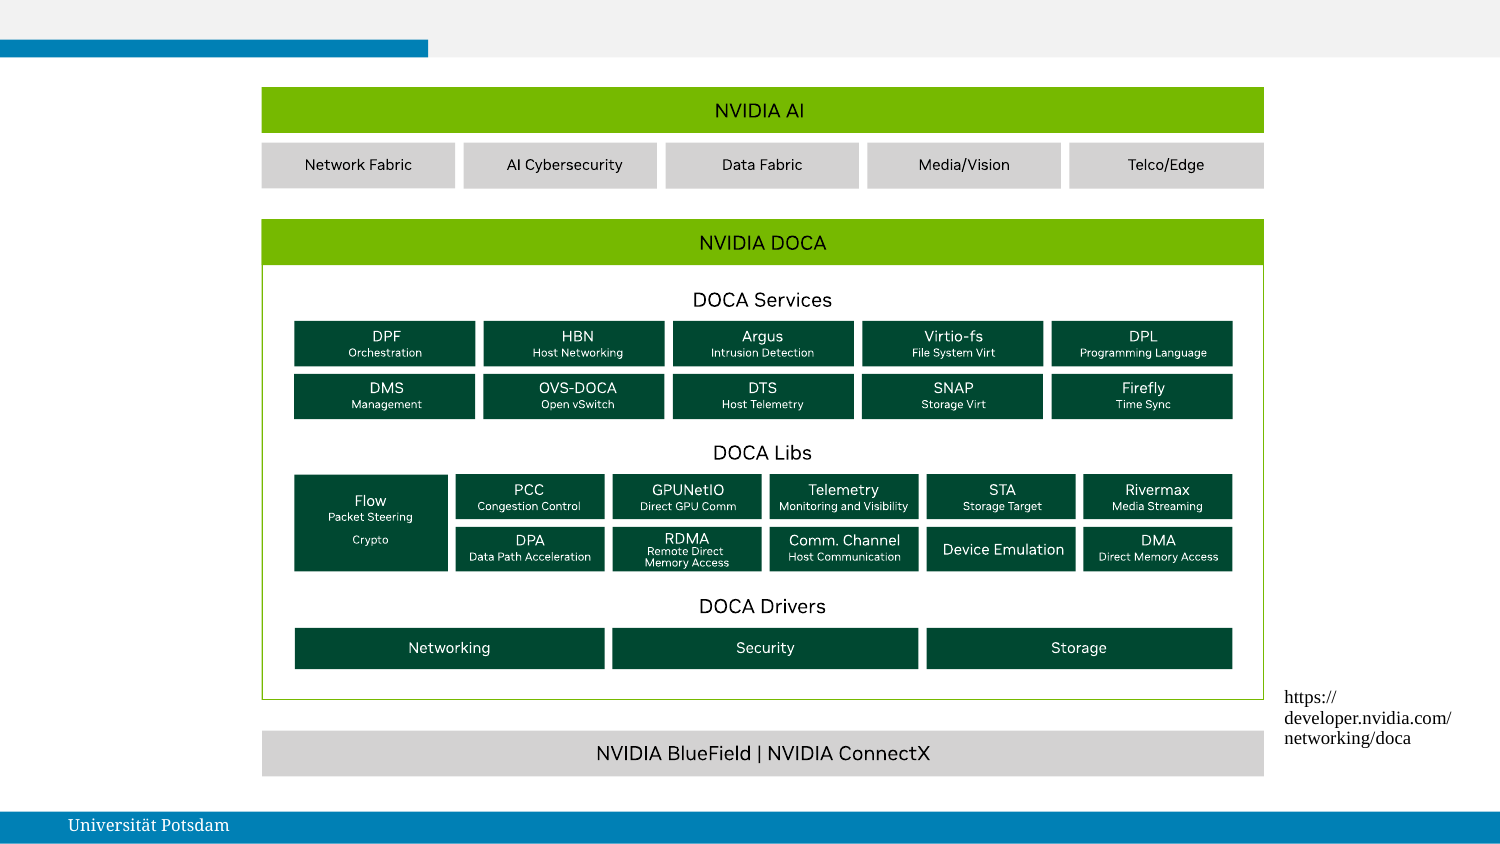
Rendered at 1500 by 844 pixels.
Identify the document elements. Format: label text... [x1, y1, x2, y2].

text_box https://developer.nvidia.com/networking/doca [1269, 679, 1500, 758]
picture [261, 87, 1264, 777]
